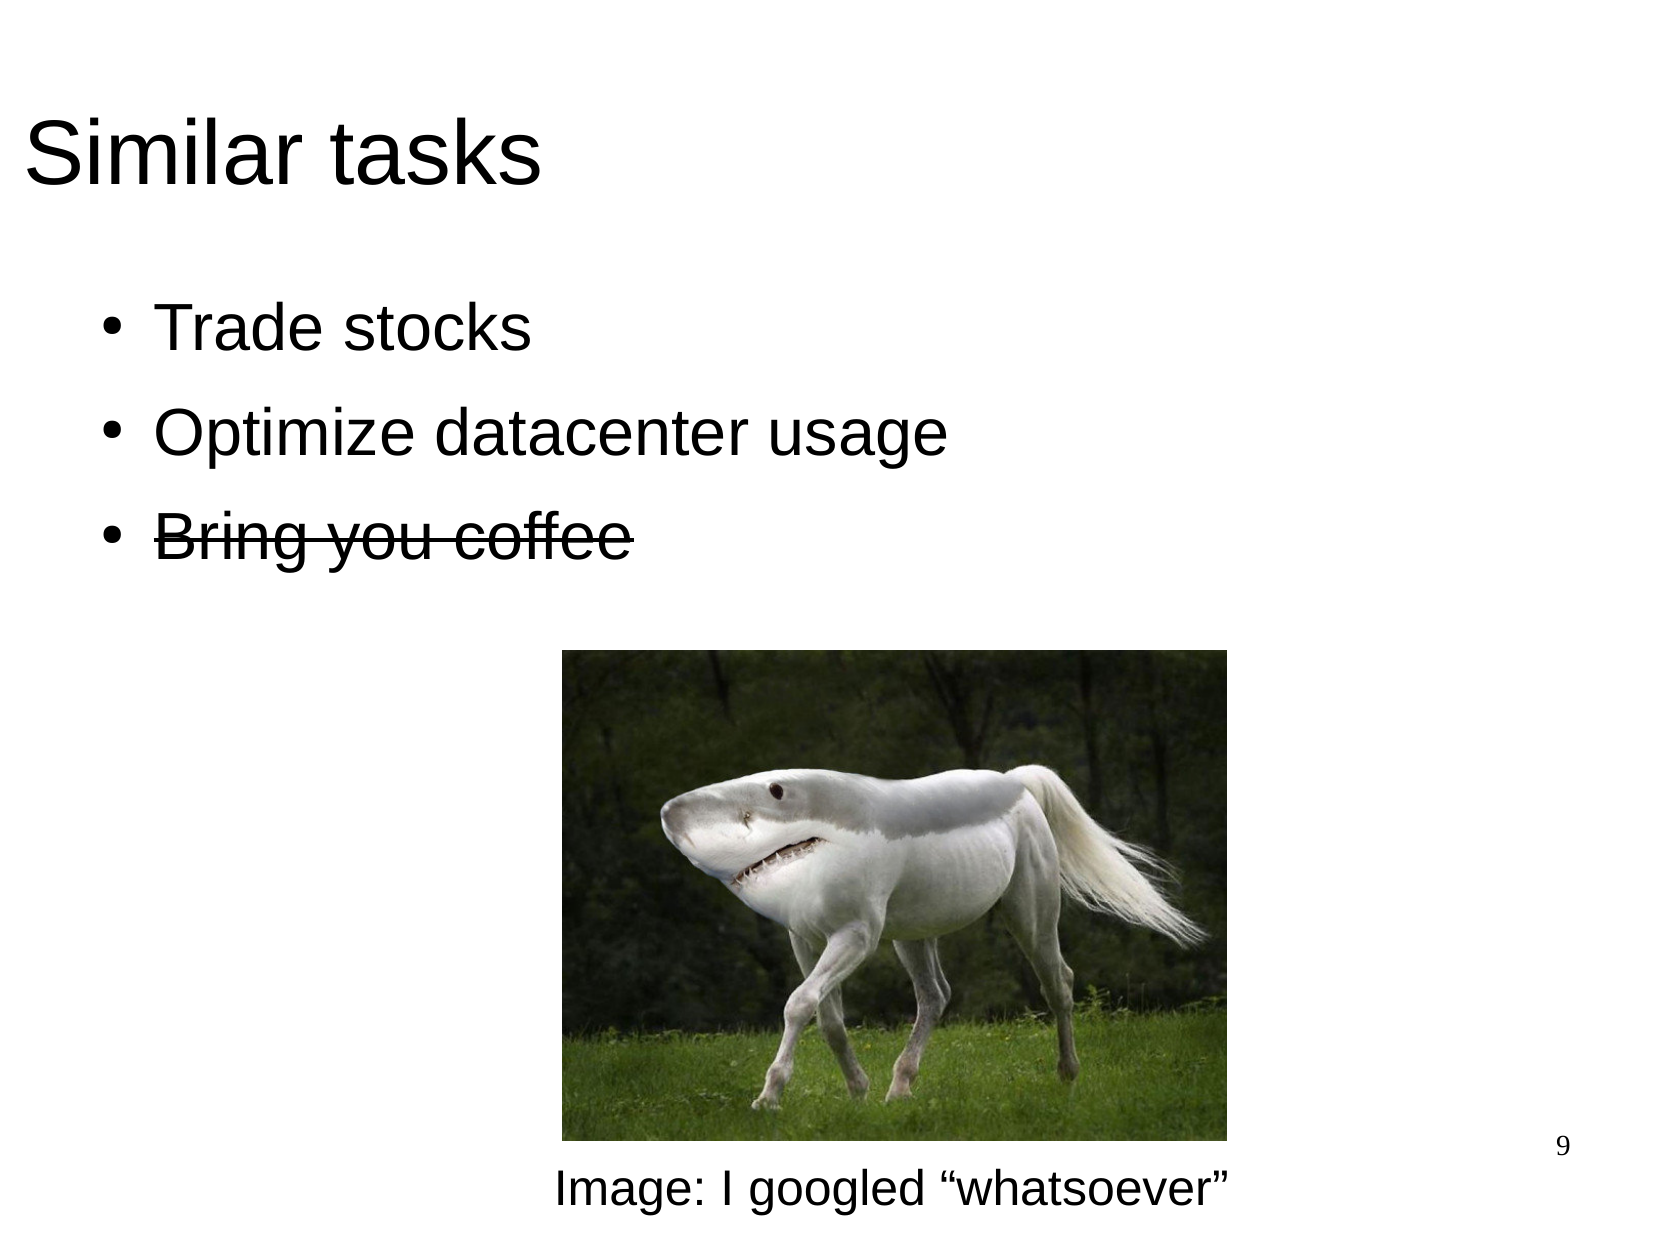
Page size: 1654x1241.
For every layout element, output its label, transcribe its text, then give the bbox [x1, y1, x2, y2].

picture [562, 650, 1227, 1141]
title Similar tasks [23, 49, 1512, 257]
text_box Image: I googled “whatsoever” [539, 1152, 1245, 1224]
list Trade stocks Optimize datacenter usage Bring you coffee [82, 290, 1571, 1010]
